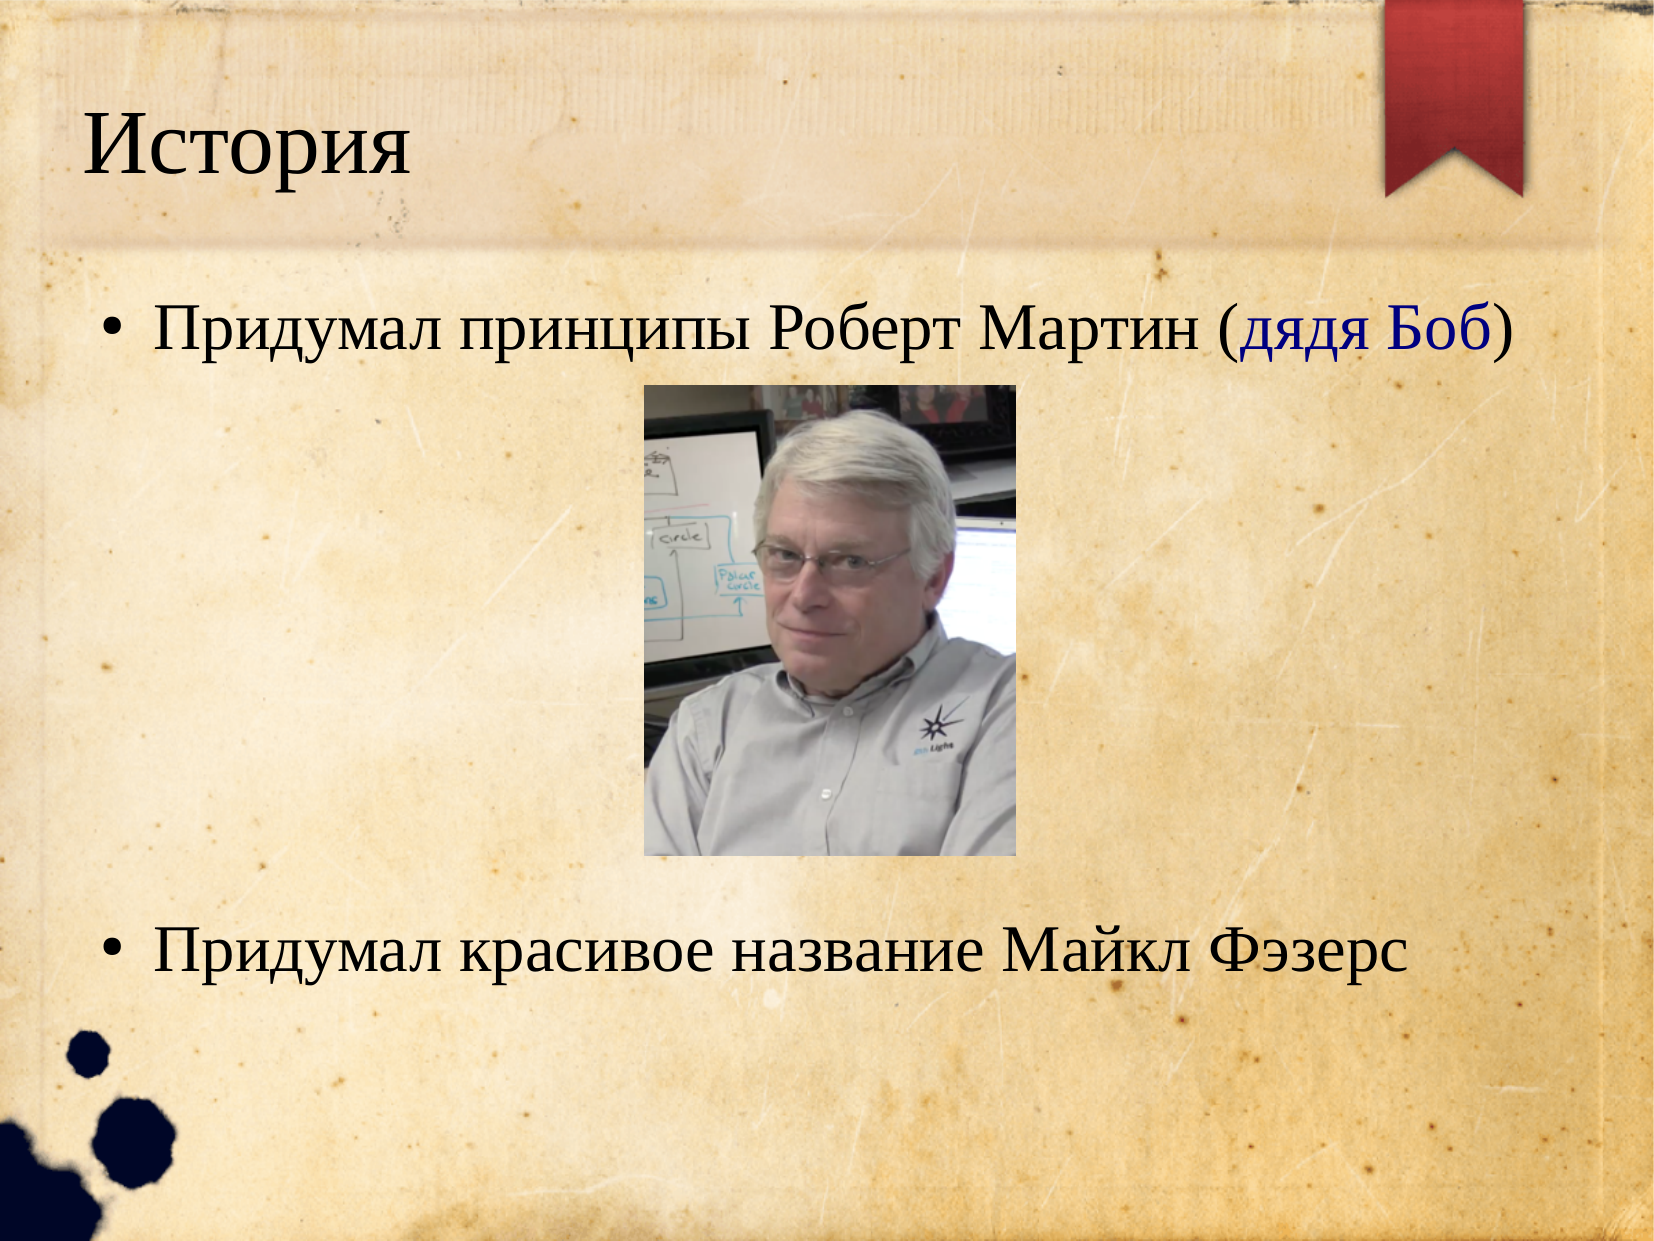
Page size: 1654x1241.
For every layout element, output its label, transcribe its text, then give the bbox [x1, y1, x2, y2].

picture [0, 0, 1654, 1241]
list Придумал принципы Роберт Мартин (дядя Боб) Придумал красивое название Майкл Фэзерс [82, 290, 1538, 1010]
title История [82, 49, 1347, 237]
